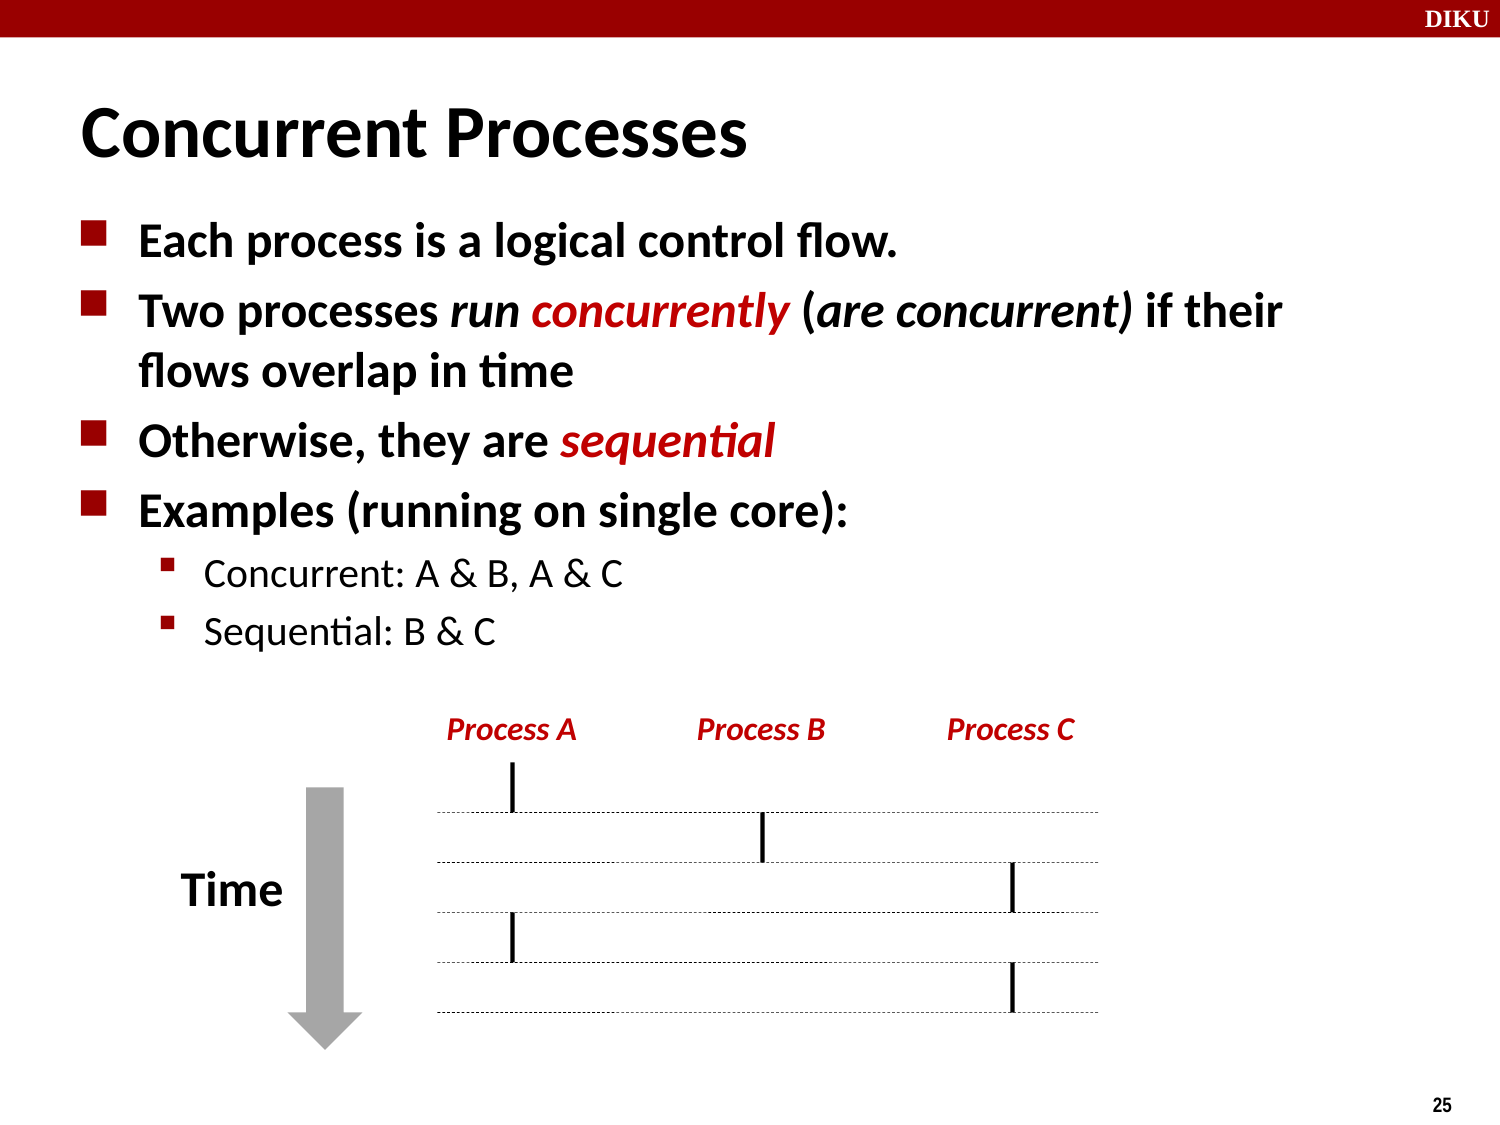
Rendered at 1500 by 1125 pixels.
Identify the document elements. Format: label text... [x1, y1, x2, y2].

text_box Each process is a logical control flow. Two processes run concurrently (are concurrent) if their flows overlap in time Otherwise, they are sequential Examples (running on single core): Concurrent: A & B, A & C Sequential: B & C [67, 199, 1363, 625]
text_box Process C [932, 699, 1090, 755]
text_box Process B [682, 699, 841, 755]
text_box Process A [431, 699, 593, 755]
text_box Concurrent Processes [66, 80, 1063, 175]
text_box [287, 787, 363, 1050]
text_box Time [165, 849, 300, 925]
